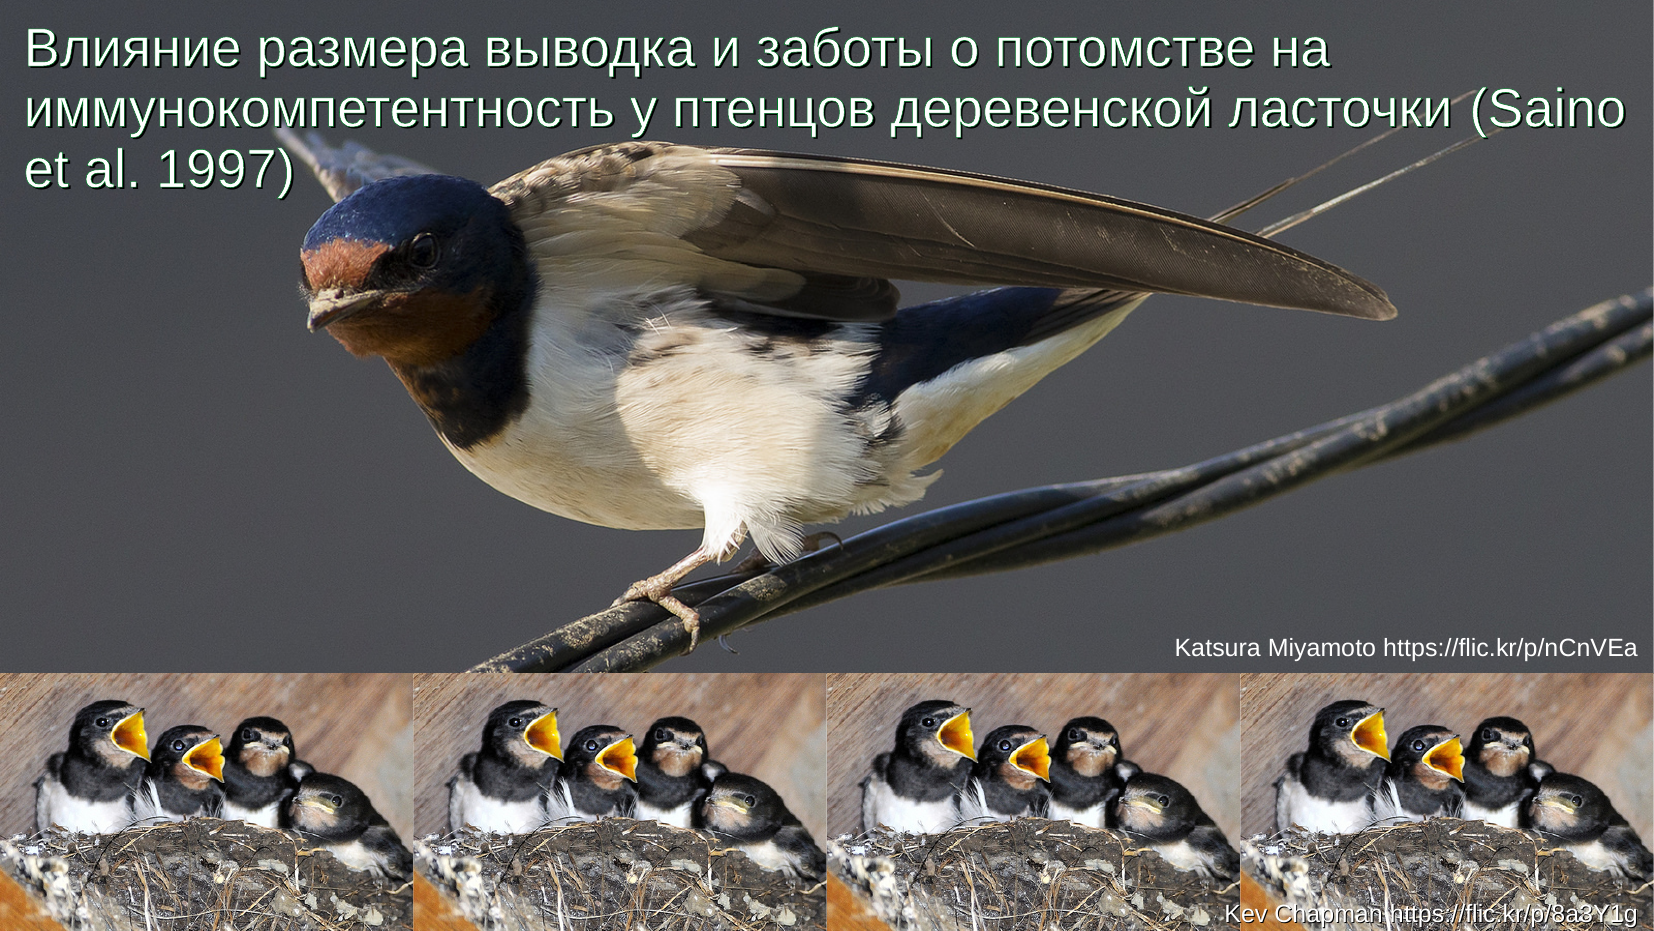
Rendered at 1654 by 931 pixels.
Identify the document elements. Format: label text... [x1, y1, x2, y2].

picture [0, 0, 1654, 931]
text_box Katsura Miyamoto https://flic.kr/p/nCnVEa [930, 625, 1654, 673]
text_box Kev Chapman https://flic.kr/p/8a3Y1g [1005, 892, 1654, 931]
title Влияние размера выводка и заботы о потомстве на иммунокомпетентность у птенцов деревенской ласточки (Saino et al. 1997) [23, 16, 1630, 199]
